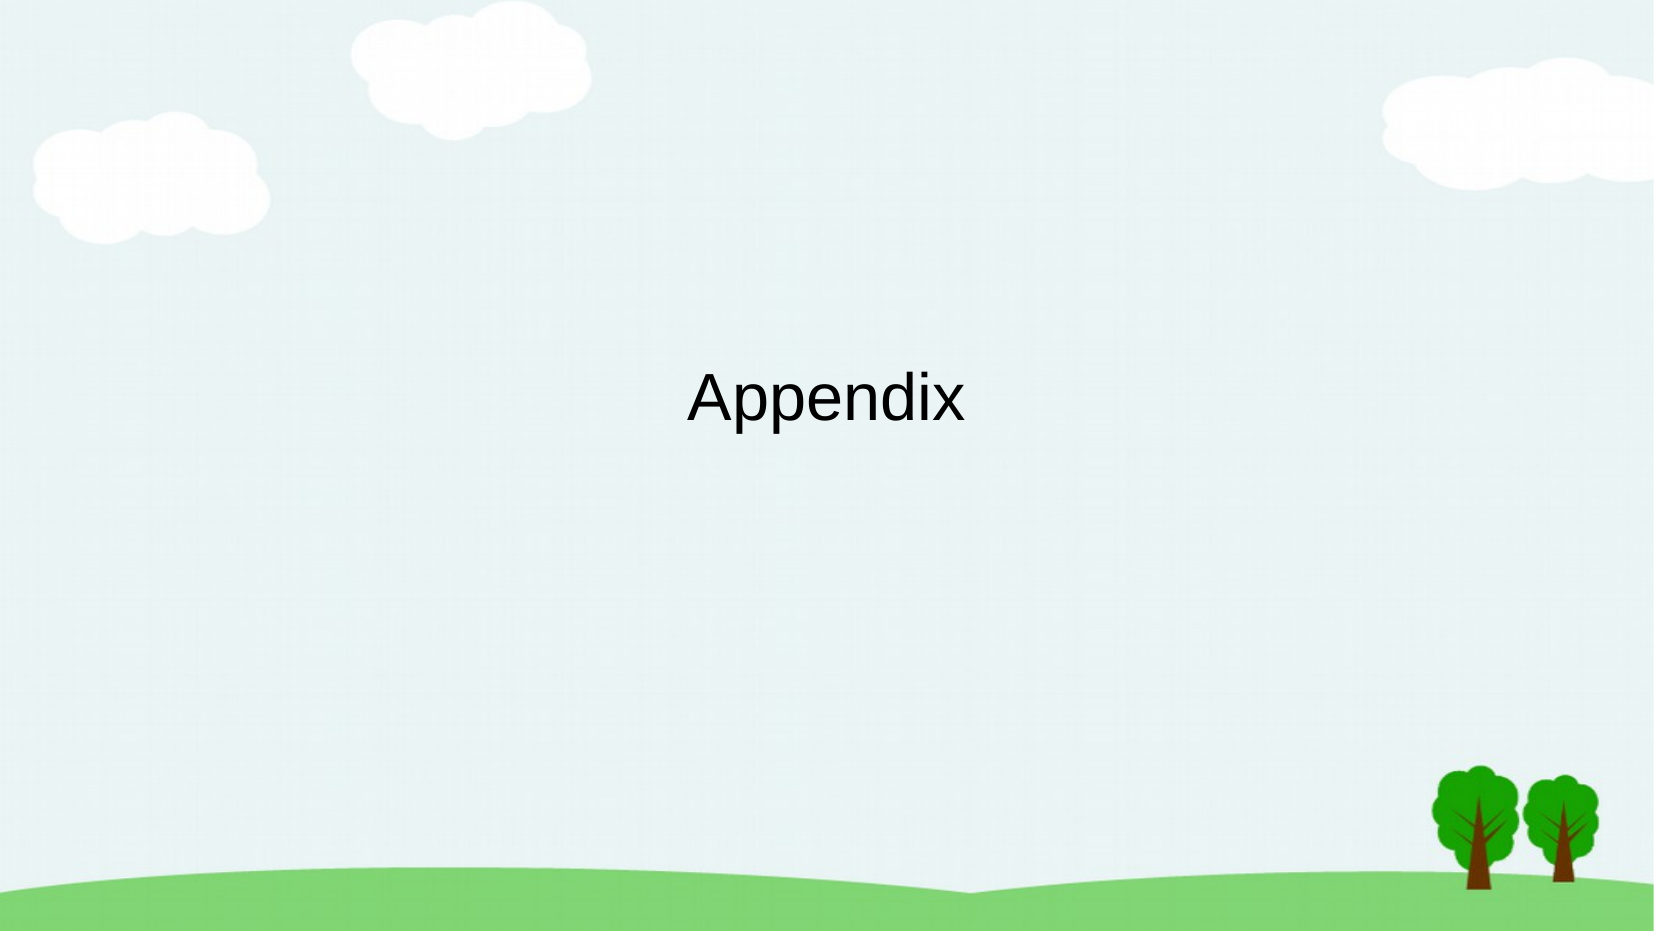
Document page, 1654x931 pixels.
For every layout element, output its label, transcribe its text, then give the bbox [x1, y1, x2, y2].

picture [0, 0, 1654, 931]
subtitle Appendix [82, 37, 1571, 758]
